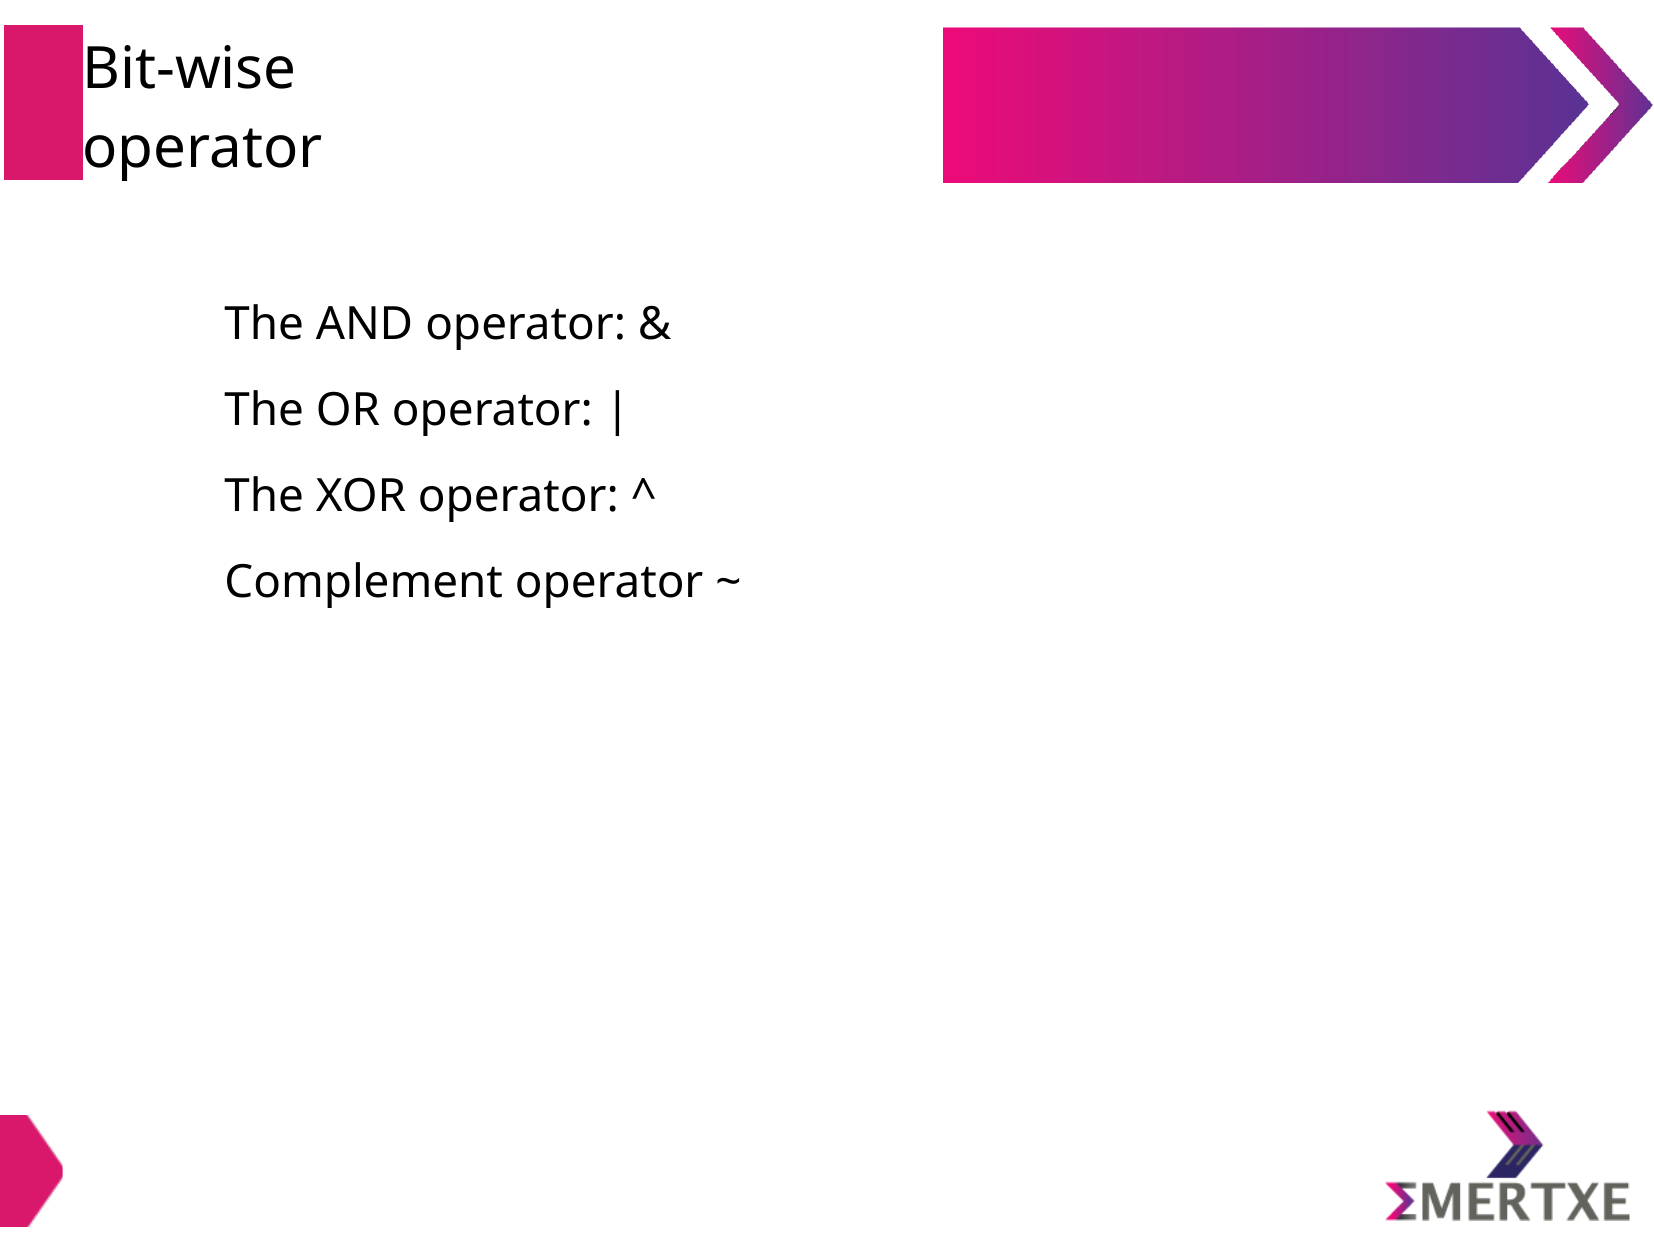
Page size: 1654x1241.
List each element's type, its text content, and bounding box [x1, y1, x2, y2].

picture [1385, 1107, 1631, 1221]
list The AND operator: & The OR operator: | The XOR operator: ^ Complement operator ~ [82, 290, 1571, 1010]
title Bit-wise operator [82, 2, 1571, 210]
picture [1571, 27, 1653, 183]
